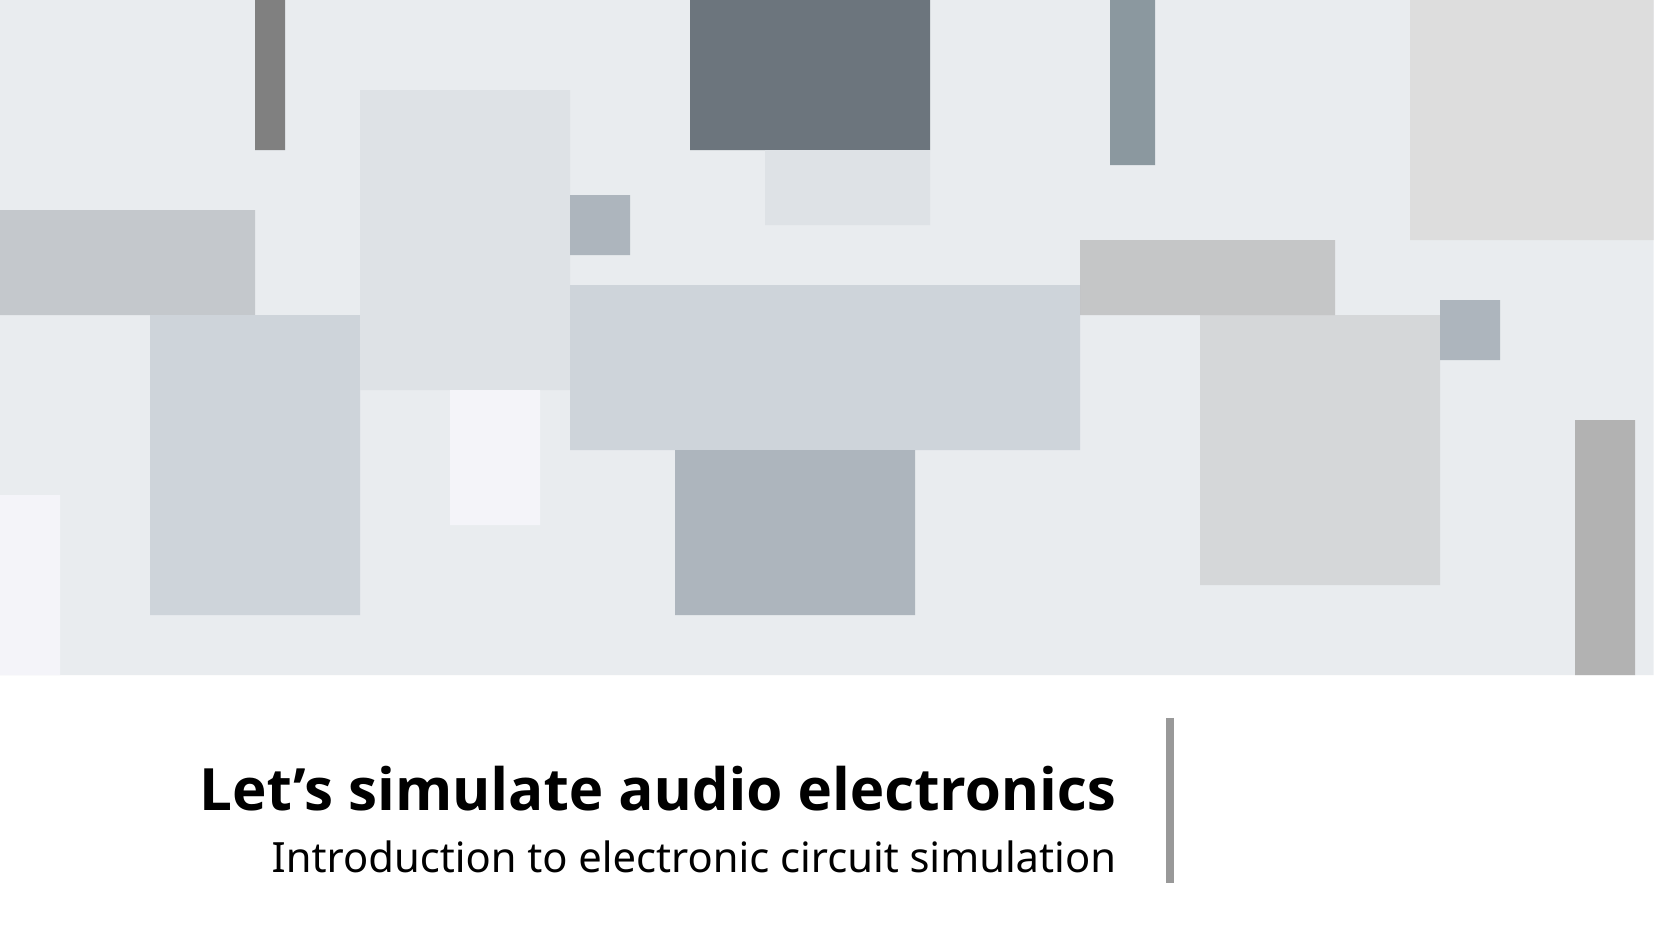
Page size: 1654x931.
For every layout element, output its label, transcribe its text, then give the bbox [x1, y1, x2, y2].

text_box Let’s simulate audio electronics Introduction to electronic circuit simulation [150, 740, 1131, 892]
